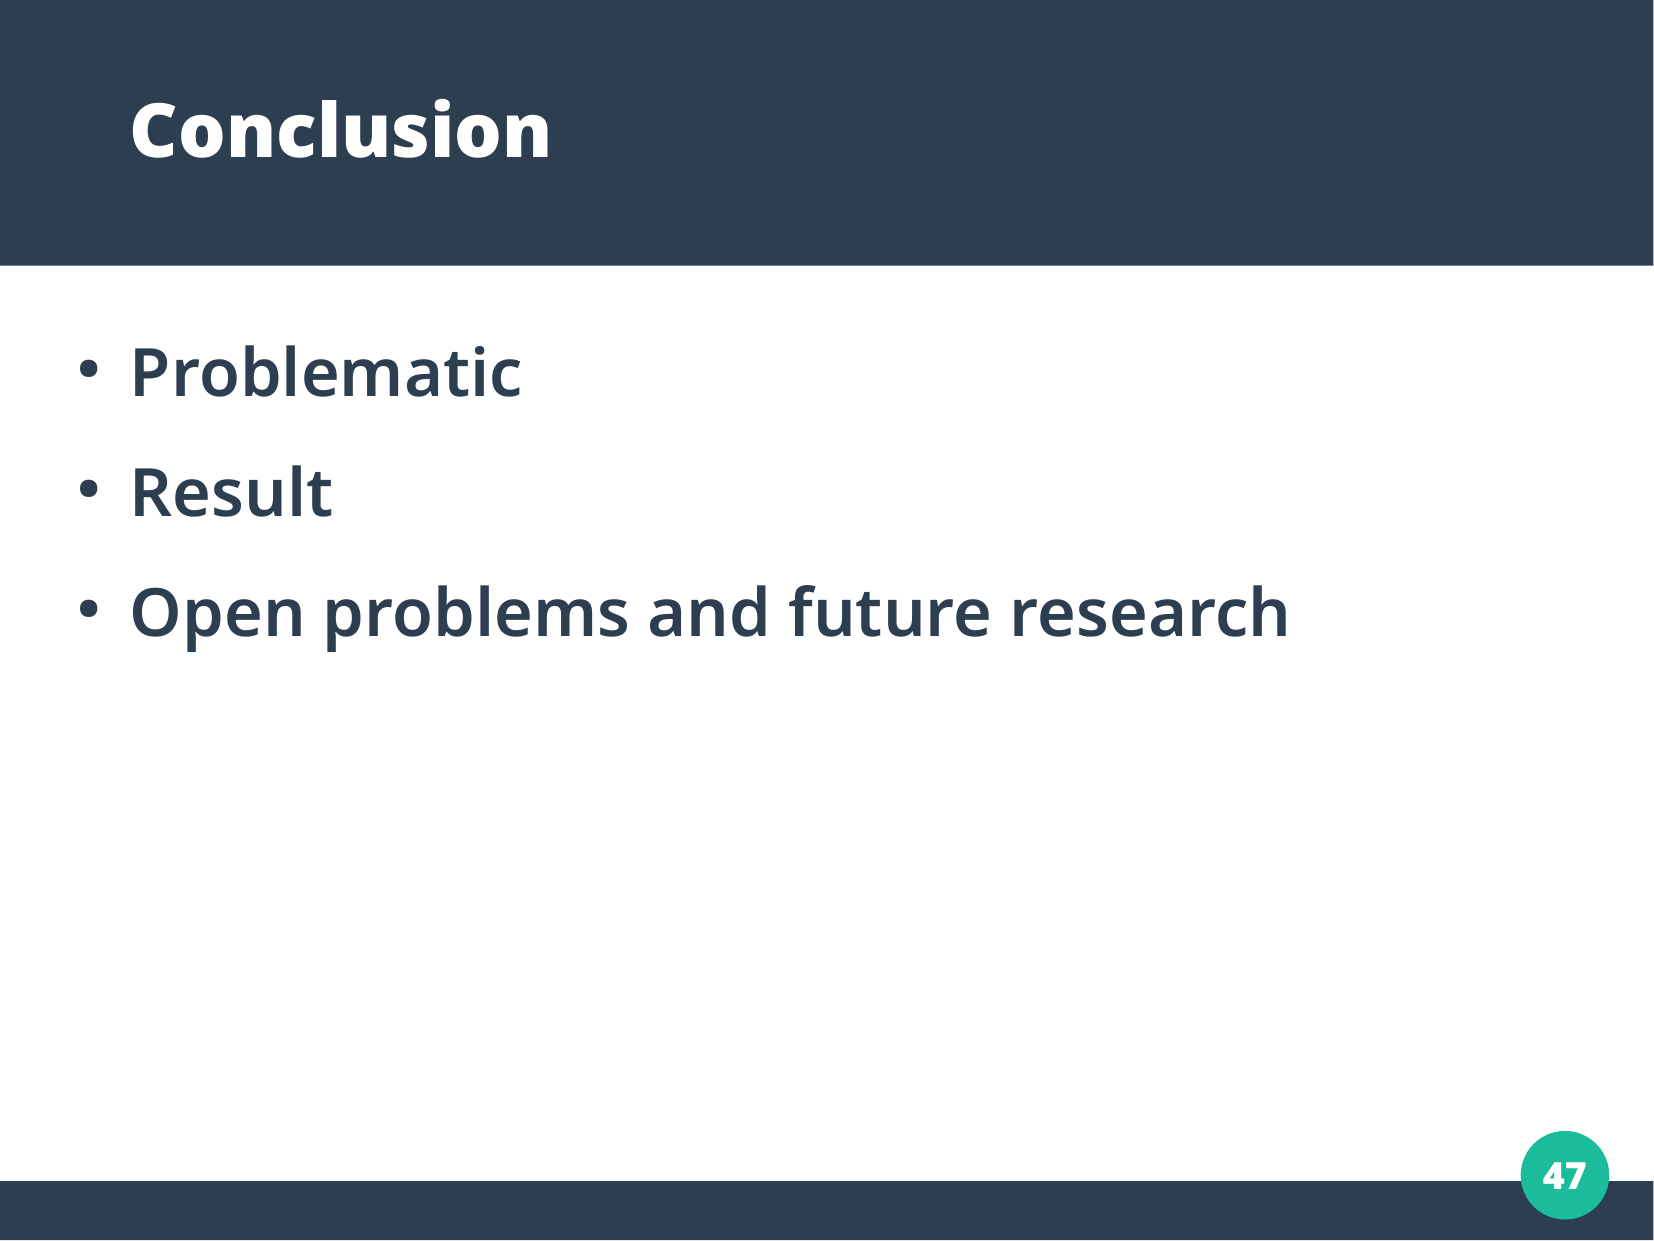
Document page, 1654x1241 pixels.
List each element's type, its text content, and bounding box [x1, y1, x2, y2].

title Conclusion [59, 49, 1595, 207]
list Problematic Result Open problems and future research [59, 324, 1595, 1152]
